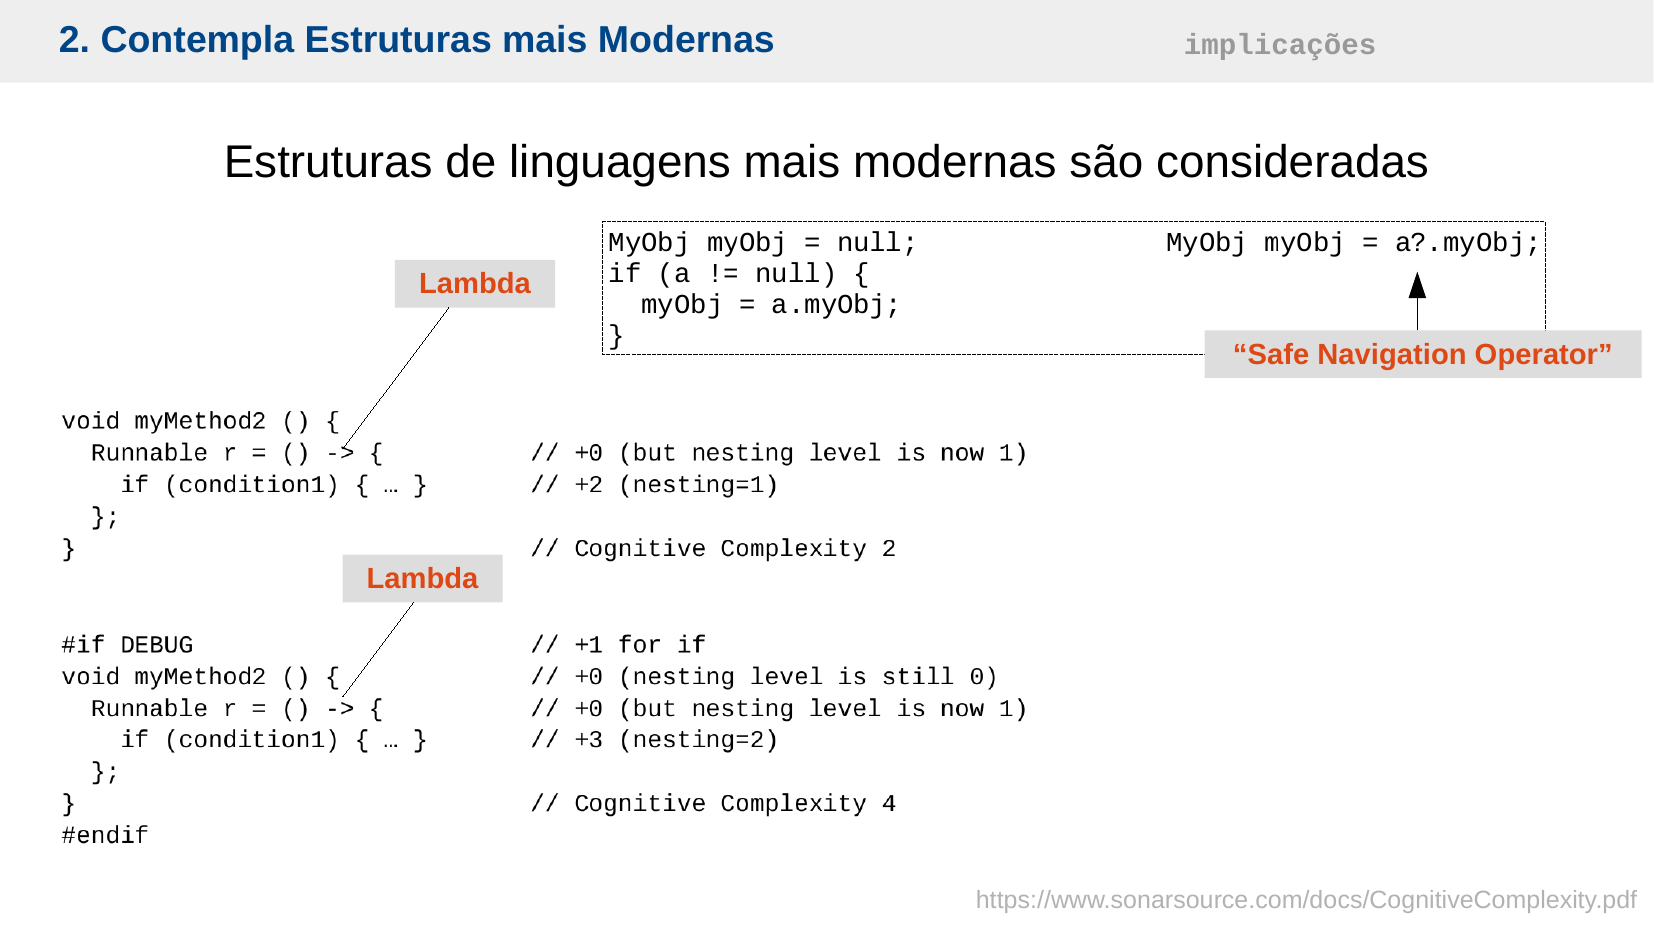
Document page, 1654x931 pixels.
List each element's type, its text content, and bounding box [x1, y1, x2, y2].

text_box implicações [1169, 23, 1644, 71]
text_box “Safe Navigation Operator” [1204, 330, 1642, 378]
text_box [0, 0, 1654, 83]
text_box https://www.sonarsource.com/docs/CognitiveComplexity.pdf [0, 878, 1654, 931]
text_box Lambda [394, 259, 556, 308]
picture [47, 401, 1039, 879]
picture [602, 221, 1546, 355]
text_box Estruturas de linguagens mais modernas são consideradas [59, 102, 1595, 296]
text_box Lambda [342, 554, 503, 603]
title 2. Contempla Estruturas mais Modernas [59, 14, 1182, 66]
